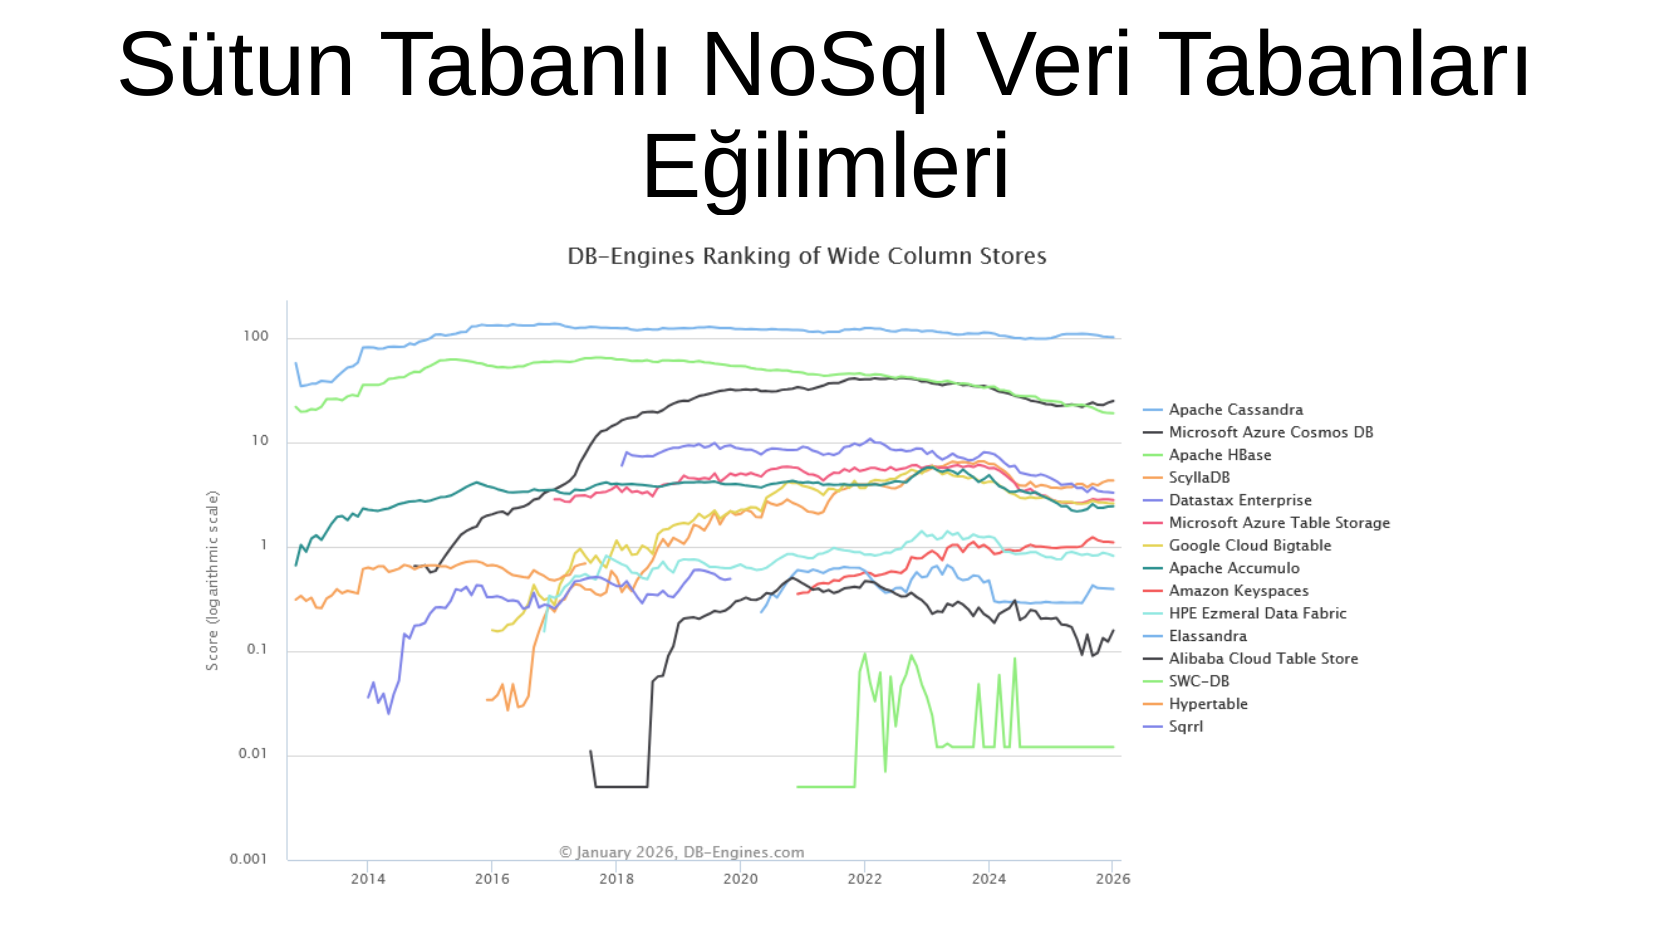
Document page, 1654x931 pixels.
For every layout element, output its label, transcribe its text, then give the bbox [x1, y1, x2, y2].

title Sütun Tabanlı NoSql Veri Tabanları Eğilimleri [82, 12, 1571, 218]
picture [176, 215, 1418, 899]
